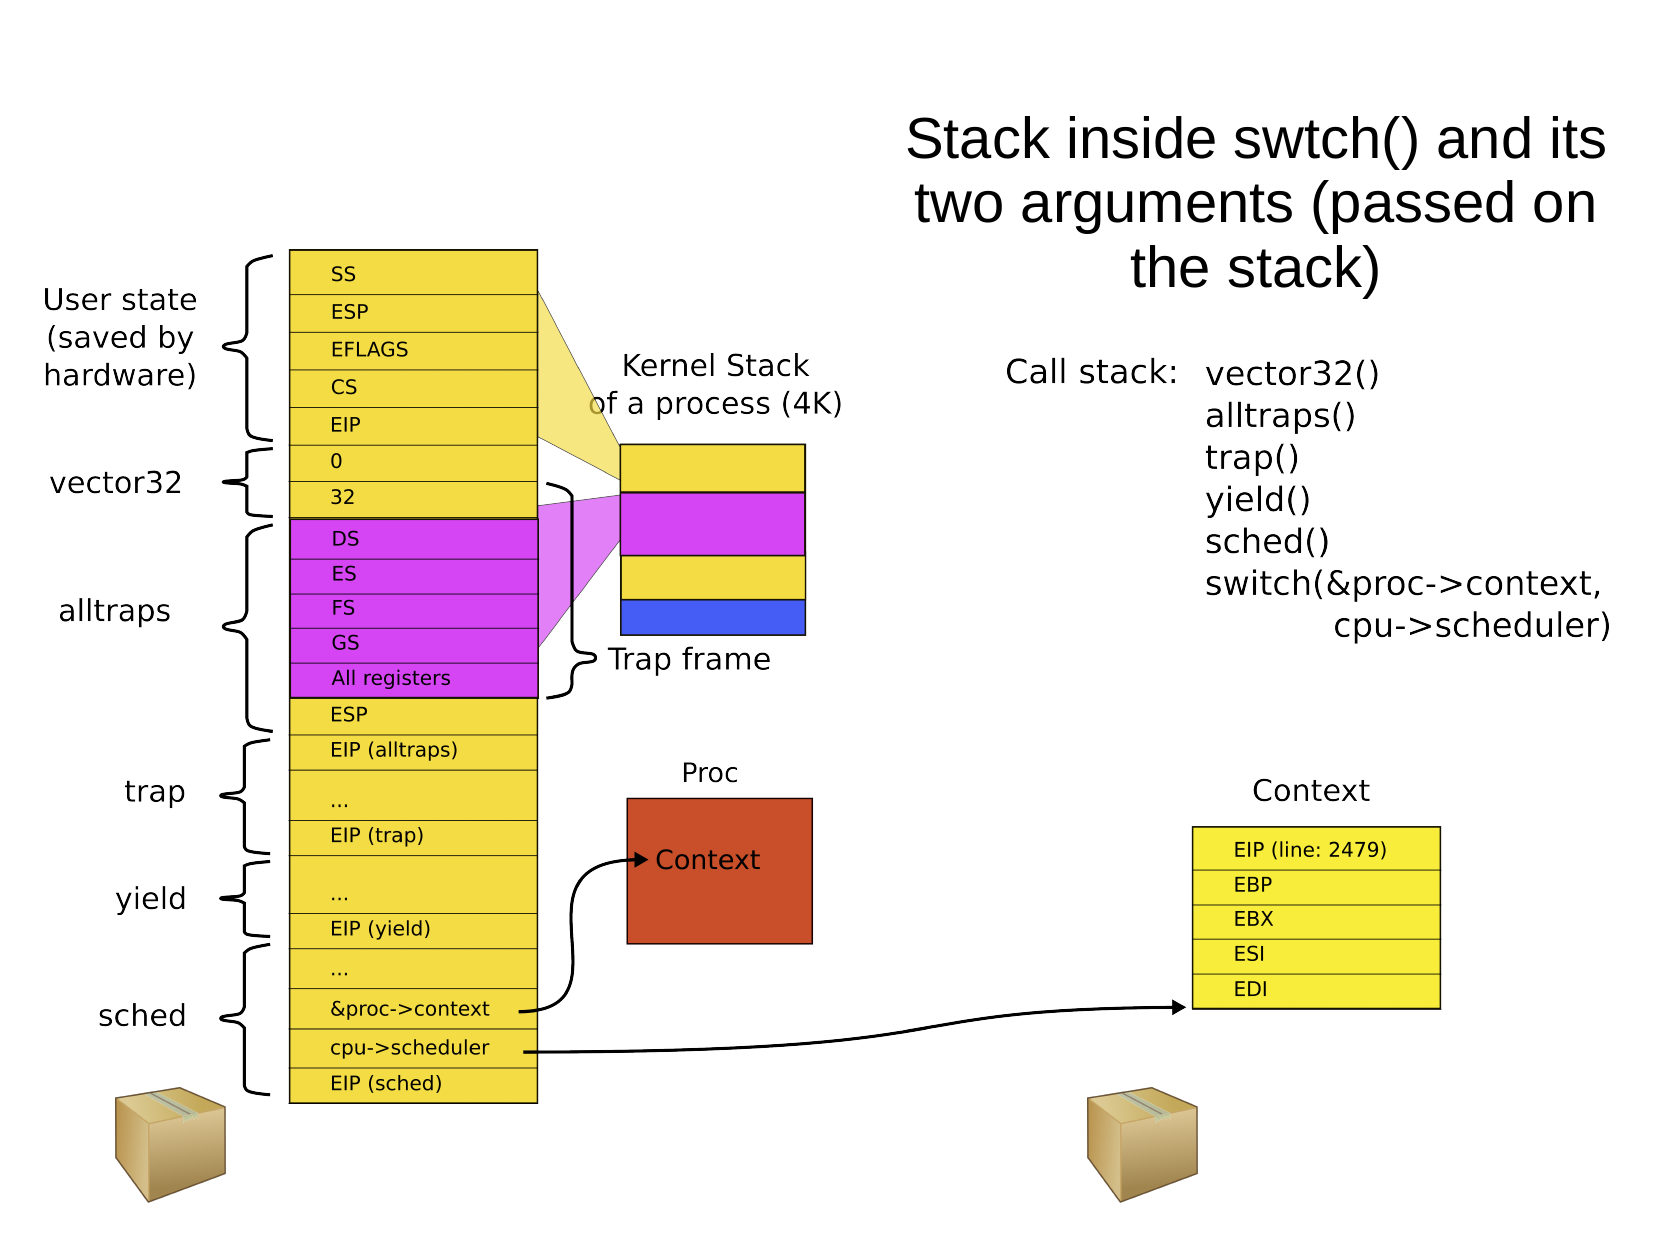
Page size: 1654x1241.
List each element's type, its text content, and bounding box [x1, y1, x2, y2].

list Stack inside swtch() and its two arguments (passed on the stack) [900, 105, 1613, 301]
picture [45, 249, 1609, 1203]
